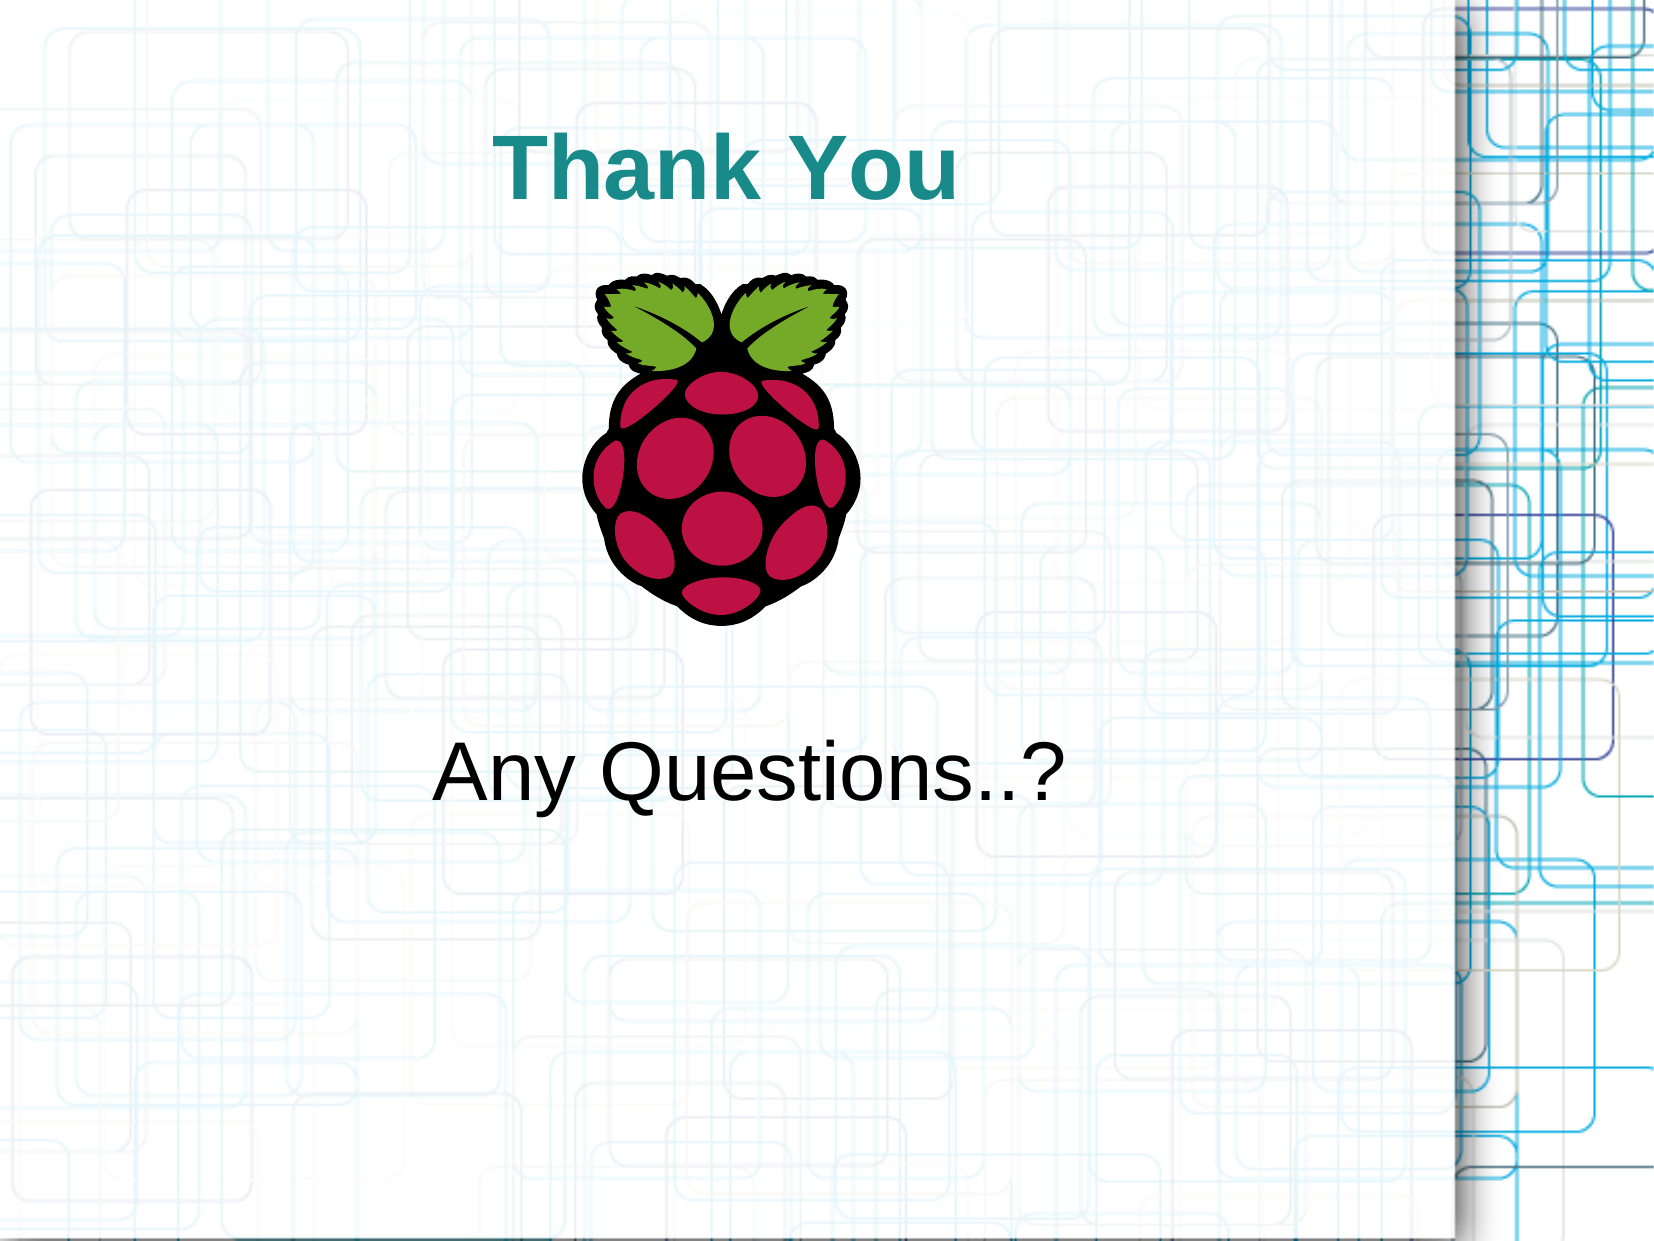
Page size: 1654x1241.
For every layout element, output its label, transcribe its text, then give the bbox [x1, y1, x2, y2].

title Thank You [47, 64, 1406, 272]
picture [0, 0, 1654, 1241]
subtitle Any Questions..? [82, 412, 1418, 1132]
